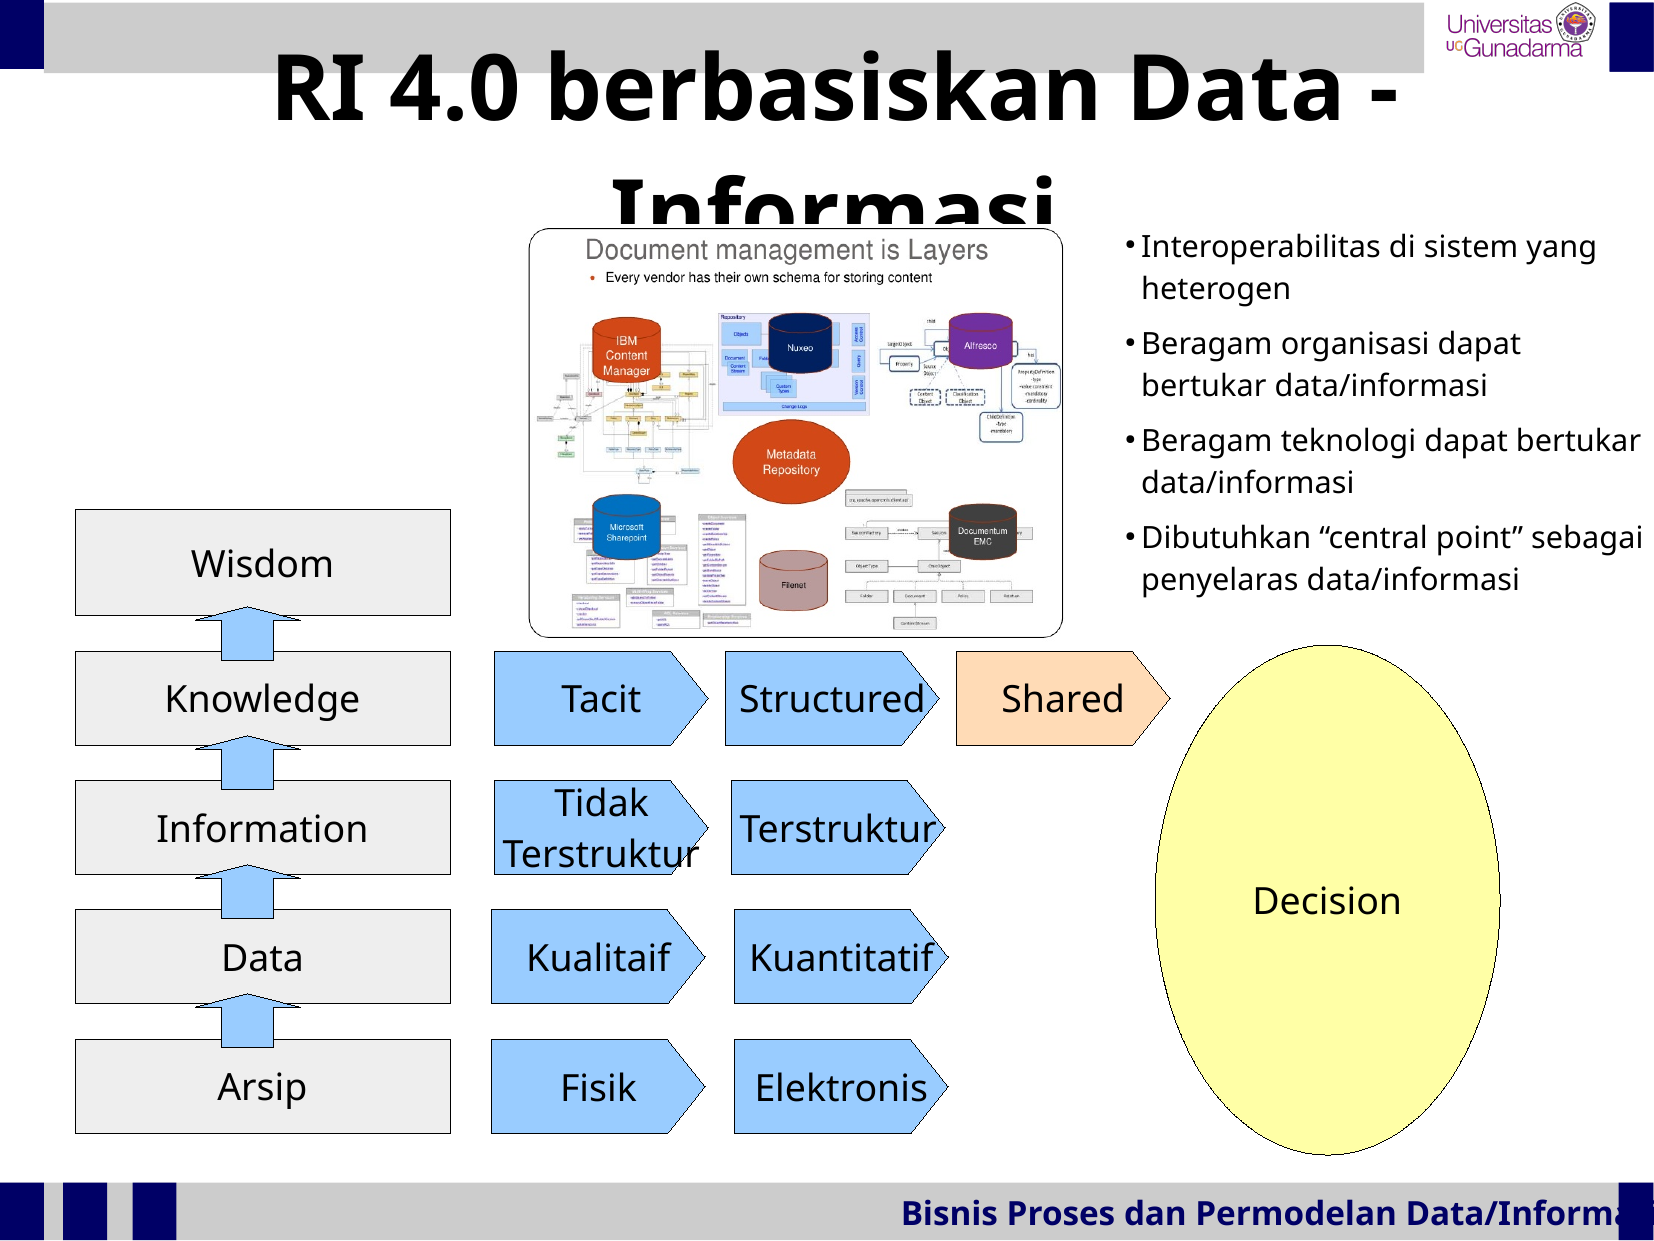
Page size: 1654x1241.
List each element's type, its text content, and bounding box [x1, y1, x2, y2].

text_box Elektronis [734, 1039, 949, 1134]
text_box Knowledge [75, 651, 451, 746]
text_box Information [75, 780, 451, 875]
title RI 4.0 berbasiskan Data - Informasi [78, 84, 1592, 211]
text_box Structured [725, 651, 940, 746]
text_box Terstruktur [731, 780, 946, 875]
text_box Decision [1155, 645, 1501, 1156]
text_box Arsip [75, 1039, 451, 1134]
text_box [195, 993, 301, 1048]
text_box Data [75, 909, 451, 1004]
text_box [195, 735, 301, 790]
text_box [195, 864, 301, 919]
text_box Fisik [491, 1039, 706, 1134]
text_box Kualitaif [491, 909, 706, 1004]
list Interoperabilitas di sistem yang heterogen Beragam organisasi dapat bertukar data/informasi Beragam teknologi dapat bertukar data/informasi Dibutuhkan “central point” sebagai penyelaras data/informasi [1125, 225, 1651, 610]
text_box Shared [956, 651, 1171, 746]
text_box Kuantitatif [734, 909, 949, 1004]
picture [525, 224, 1066, 643]
text_box Wisdom [75, 509, 451, 616]
picture [1437, 2, 1610, 62]
text_box Tacit [494, 651, 709, 746]
text_box Tidak Terstruktur [494, 780, 709, 875]
text_box [195, 606, 301, 661]
